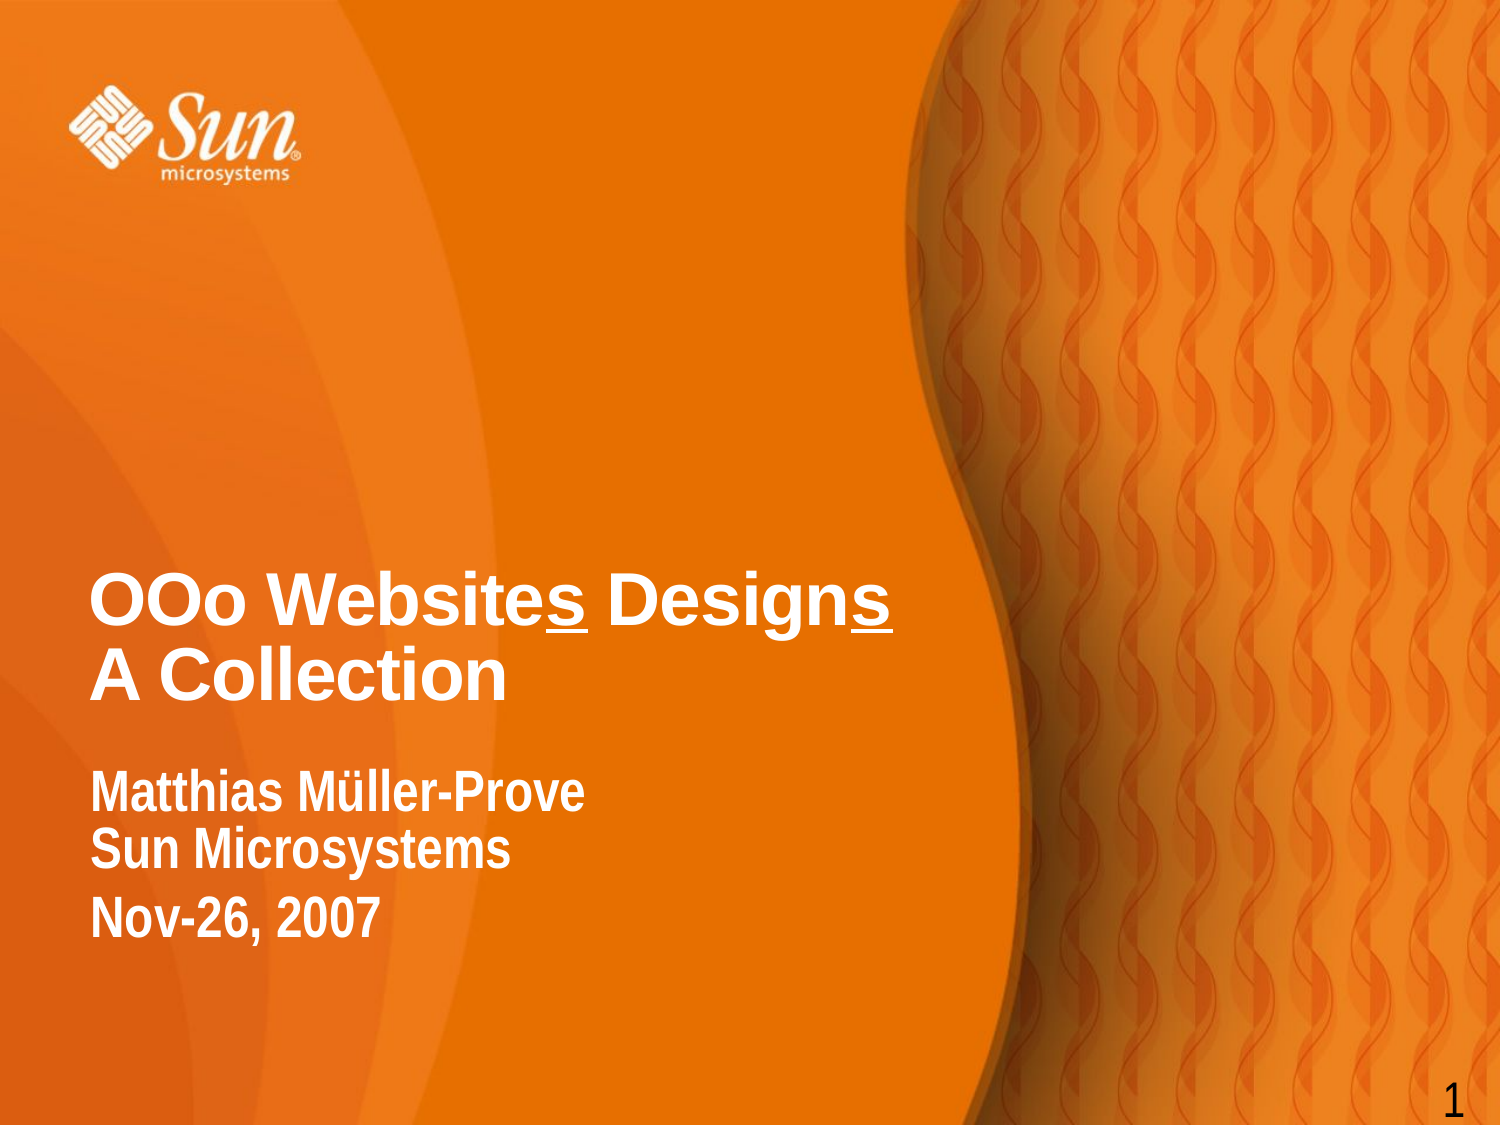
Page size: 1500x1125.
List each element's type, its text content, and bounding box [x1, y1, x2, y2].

picture [0, 0, 1500, 1125]
title OOo Websites Designs A Collection [88, 527, 961, 716]
text_box <number> [1278, 1074, 1466, 1125]
list Matthias Müller-Prove Sun Microsystems Nov-26, 2007 [90, 766, 1080, 966]
